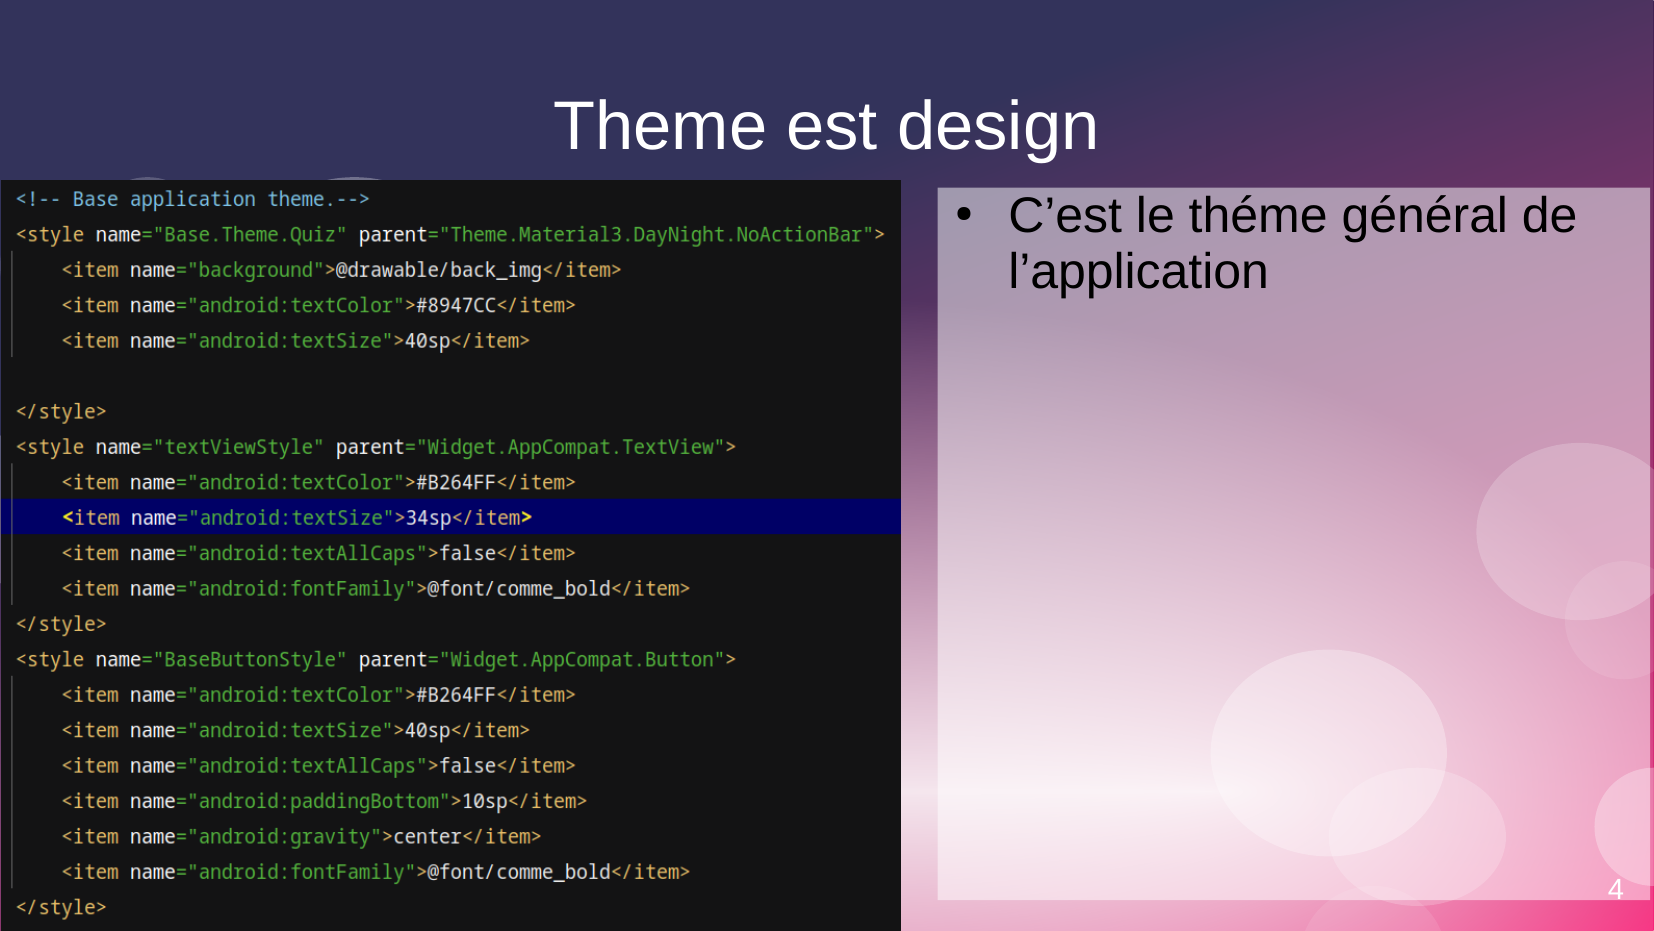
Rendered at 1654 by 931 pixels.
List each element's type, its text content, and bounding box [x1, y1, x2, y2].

picture [1, 180, 901, 931]
list C’est le théme général de l’application [937, 187, 1651, 901]
title Theme est design [88, 44, 1565, 207]
